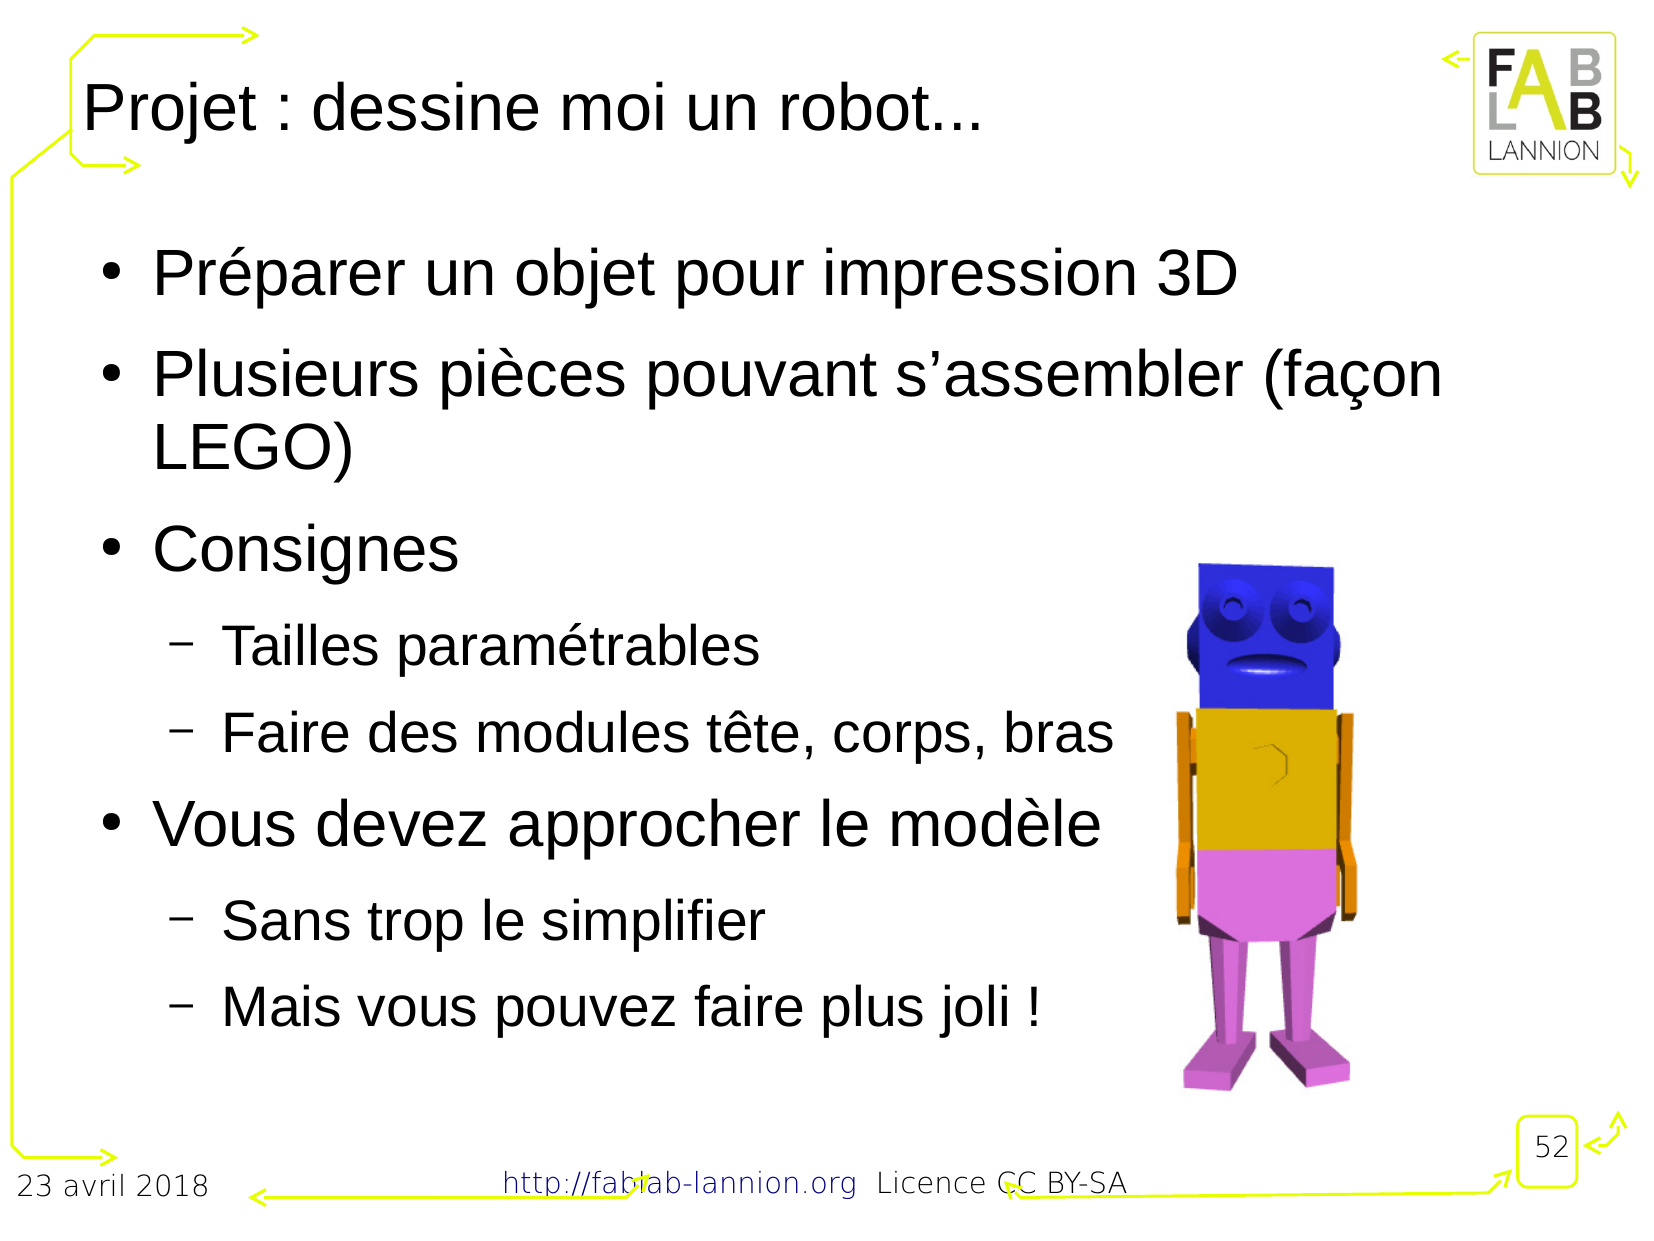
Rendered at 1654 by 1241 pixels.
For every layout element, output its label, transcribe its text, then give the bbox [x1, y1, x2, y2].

picture [1470, 29, 1619, 178]
picture [956, 519, 1647, 1111]
title Projet : dessine moi un robot... [82, 49, 1441, 166]
list Préparer un objet pour impression 3D Plusieurs pièces pouvant s’assembler (façon LEGO) Consignes Tailles paramétrables Faire des modules tête, corps, bras Vous devez approcher le modèle Sans trop le simplifier Mais vous pouvez faire plus joli ! [82, 236, 1571, 1040]
